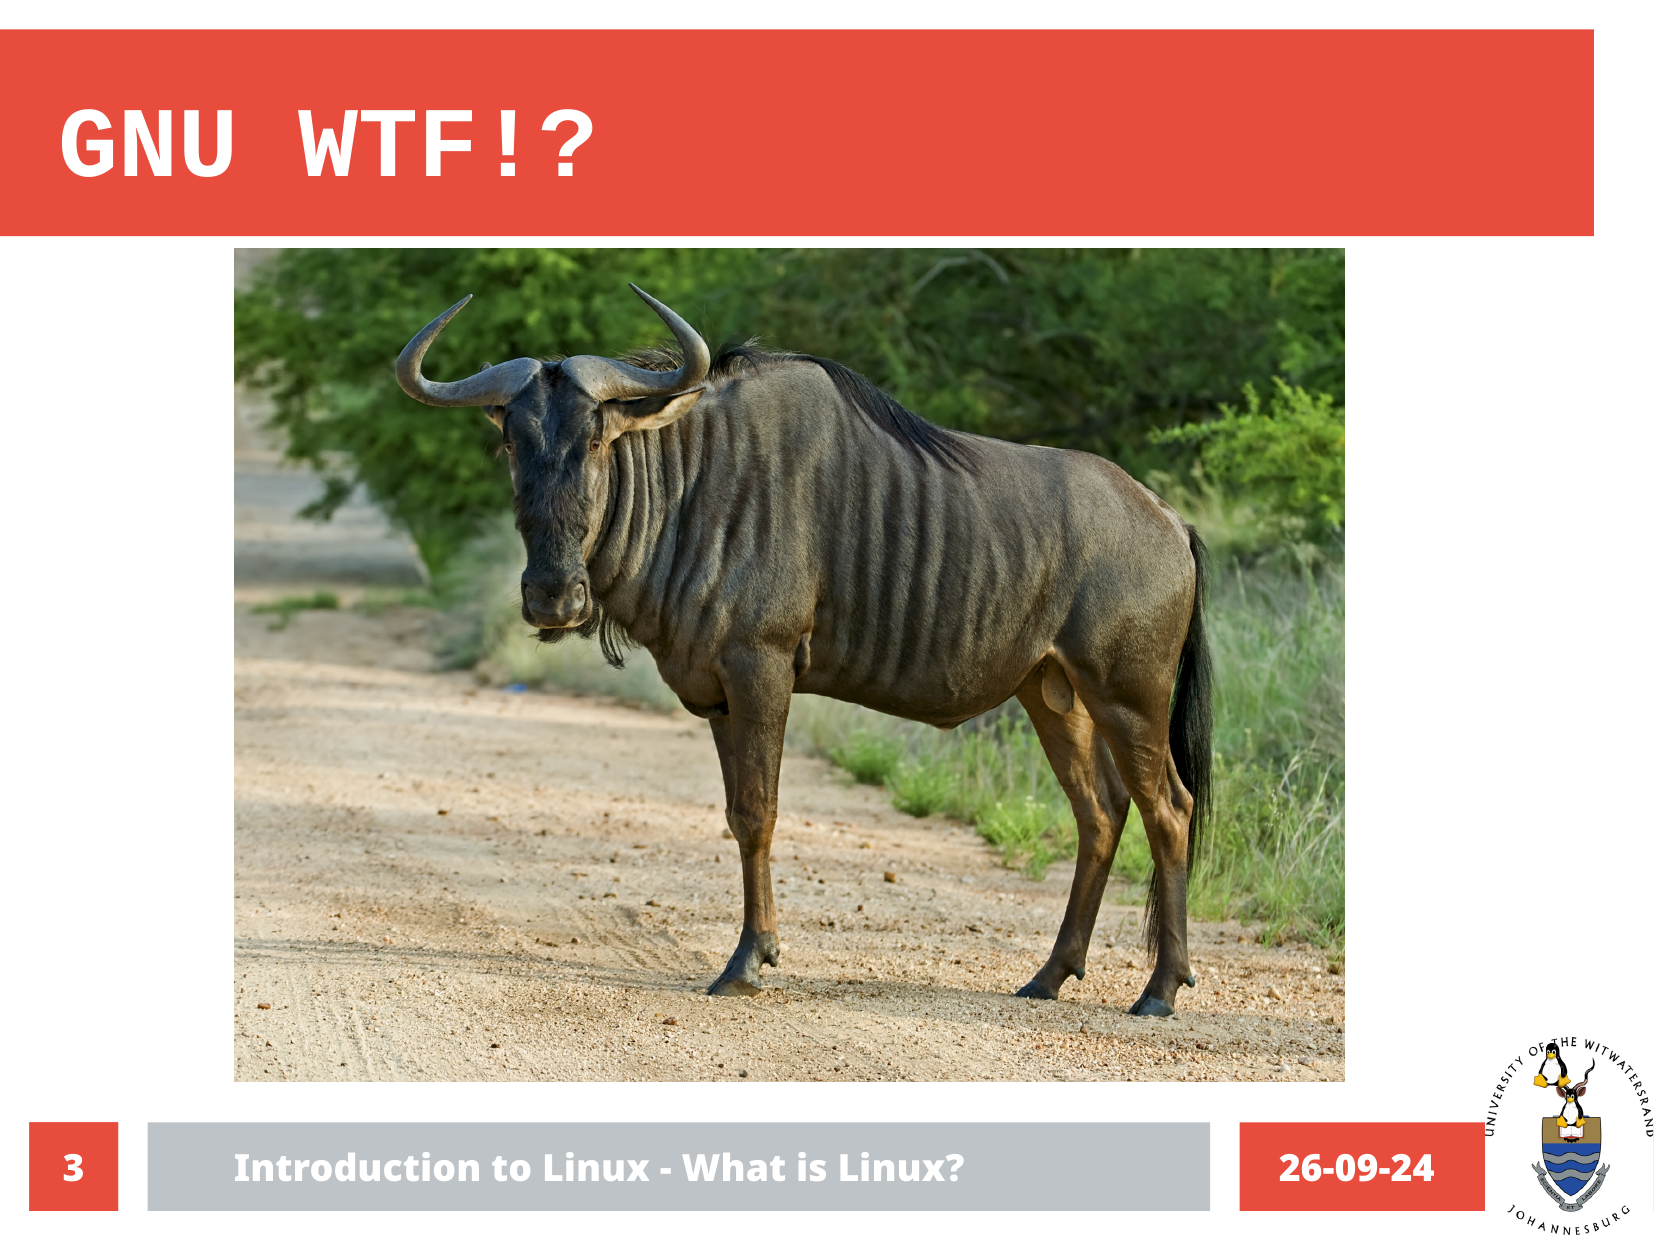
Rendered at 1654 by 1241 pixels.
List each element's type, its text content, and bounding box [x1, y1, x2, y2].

picture [1485, 1037, 1654, 1235]
picture [234, 248, 1345, 1082]
title GNU WTF!? [58, 59, 1594, 207]
